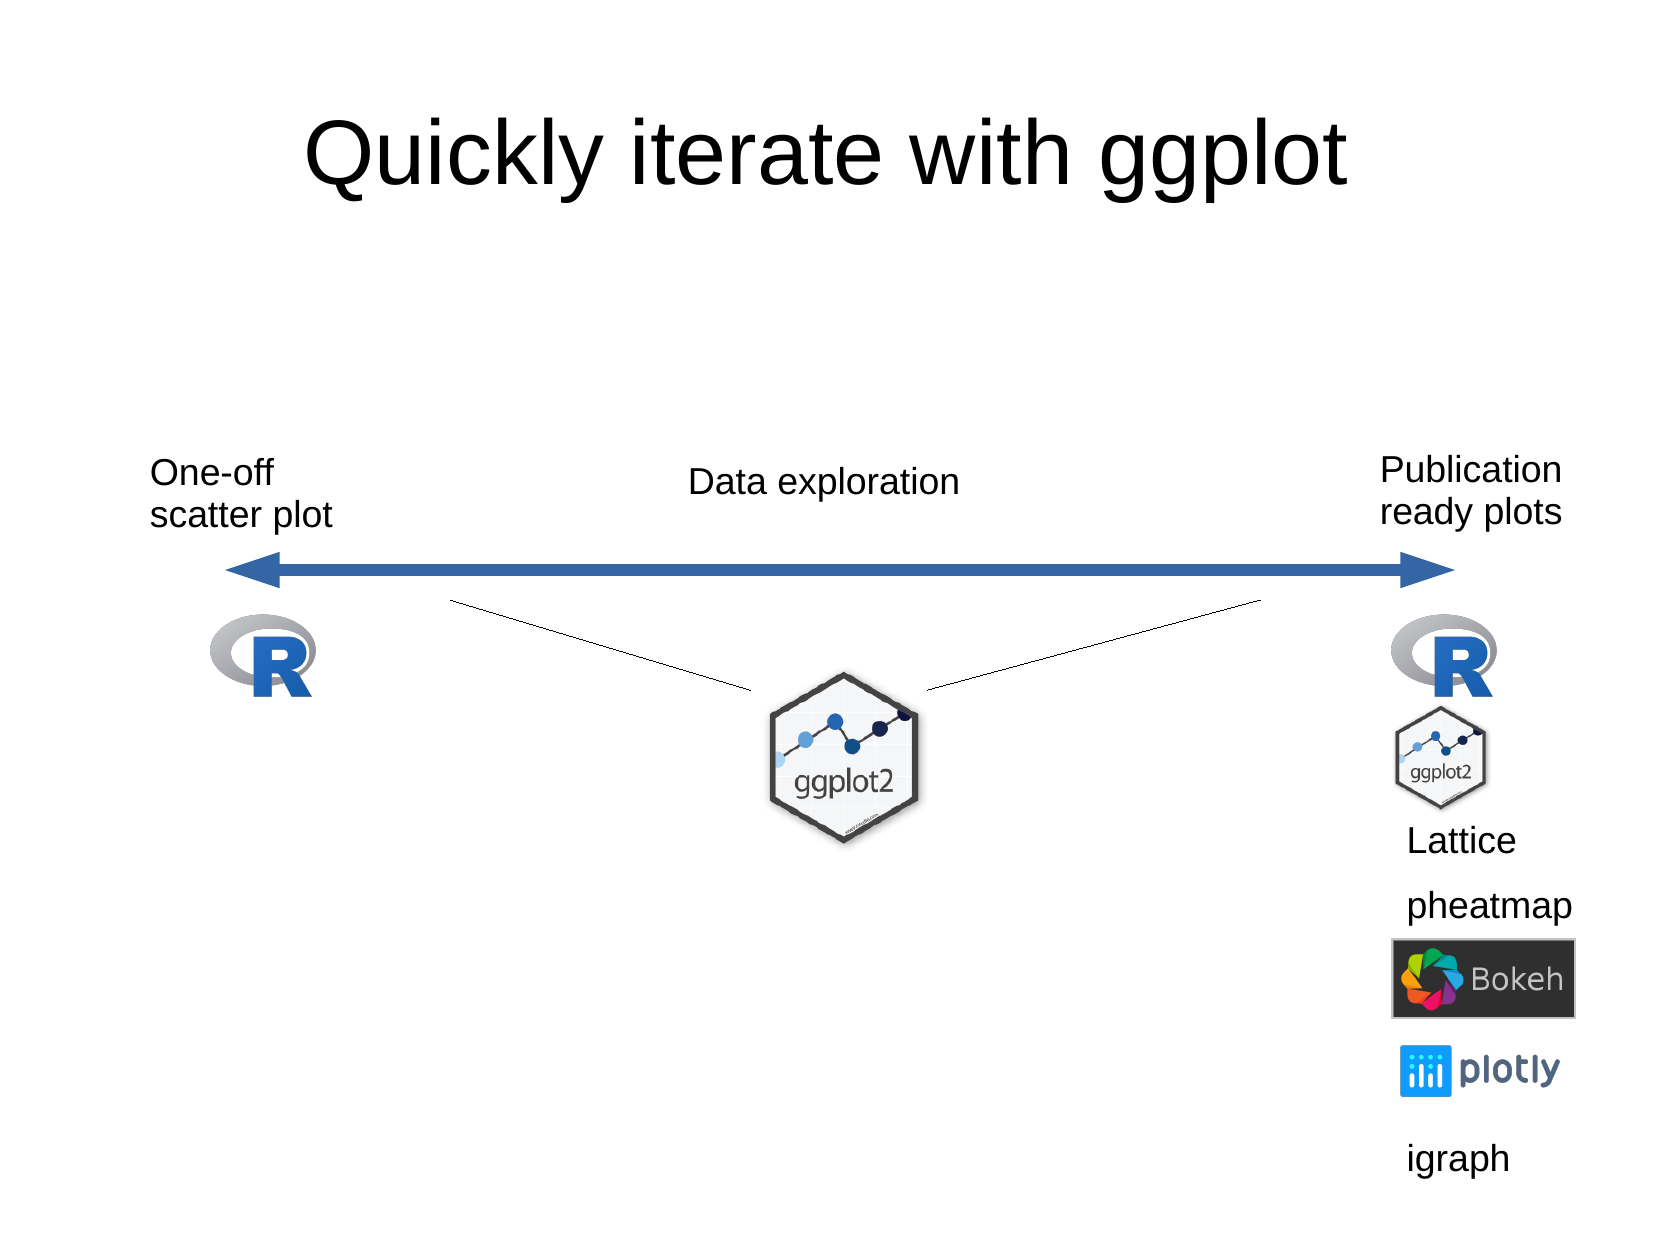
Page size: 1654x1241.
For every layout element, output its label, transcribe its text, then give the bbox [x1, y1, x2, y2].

text_box Data exploration [673, 453, 976, 511]
picture [1391, 614, 1497, 697]
text_box Publication ready plots [1365, 441, 1588, 541]
picture [210, 614, 316, 697]
text_box pheatmap [1391, 876, 1588, 934]
text_box igraph [1391, 1130, 1526, 1188]
text_box Lattice [1391, 811, 1532, 869]
picture [1391, 938, 1576, 1019]
picture [1391, 1036, 1569, 1106]
picture [1391, 702, 1492, 815]
picture [762, 665, 928, 853]
text_box One-off scatter plot [135, 444, 348, 543]
title Quickly iterate with ggplot [82, 49, 1571, 257]
